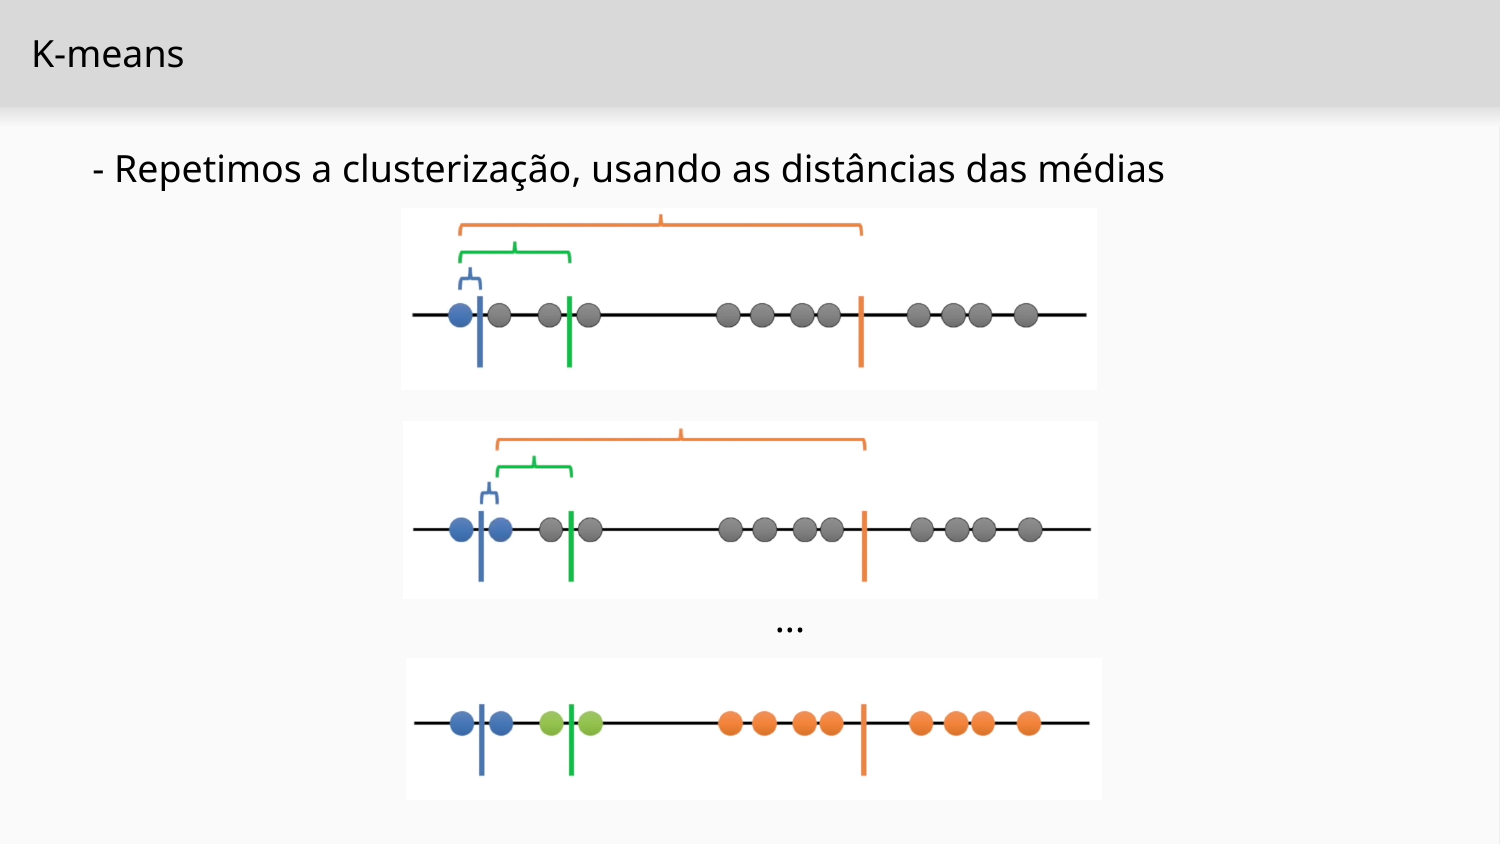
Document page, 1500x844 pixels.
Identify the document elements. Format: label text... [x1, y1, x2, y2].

picture [401, 208, 1097, 390]
list - Repetimos a clusterização, usando as distâncias das médias ... [77, 129, 1422, 525]
picture [403, 421, 1098, 600]
title K-means [16, 2, 1464, 102]
picture [406, 658, 1102, 800]
